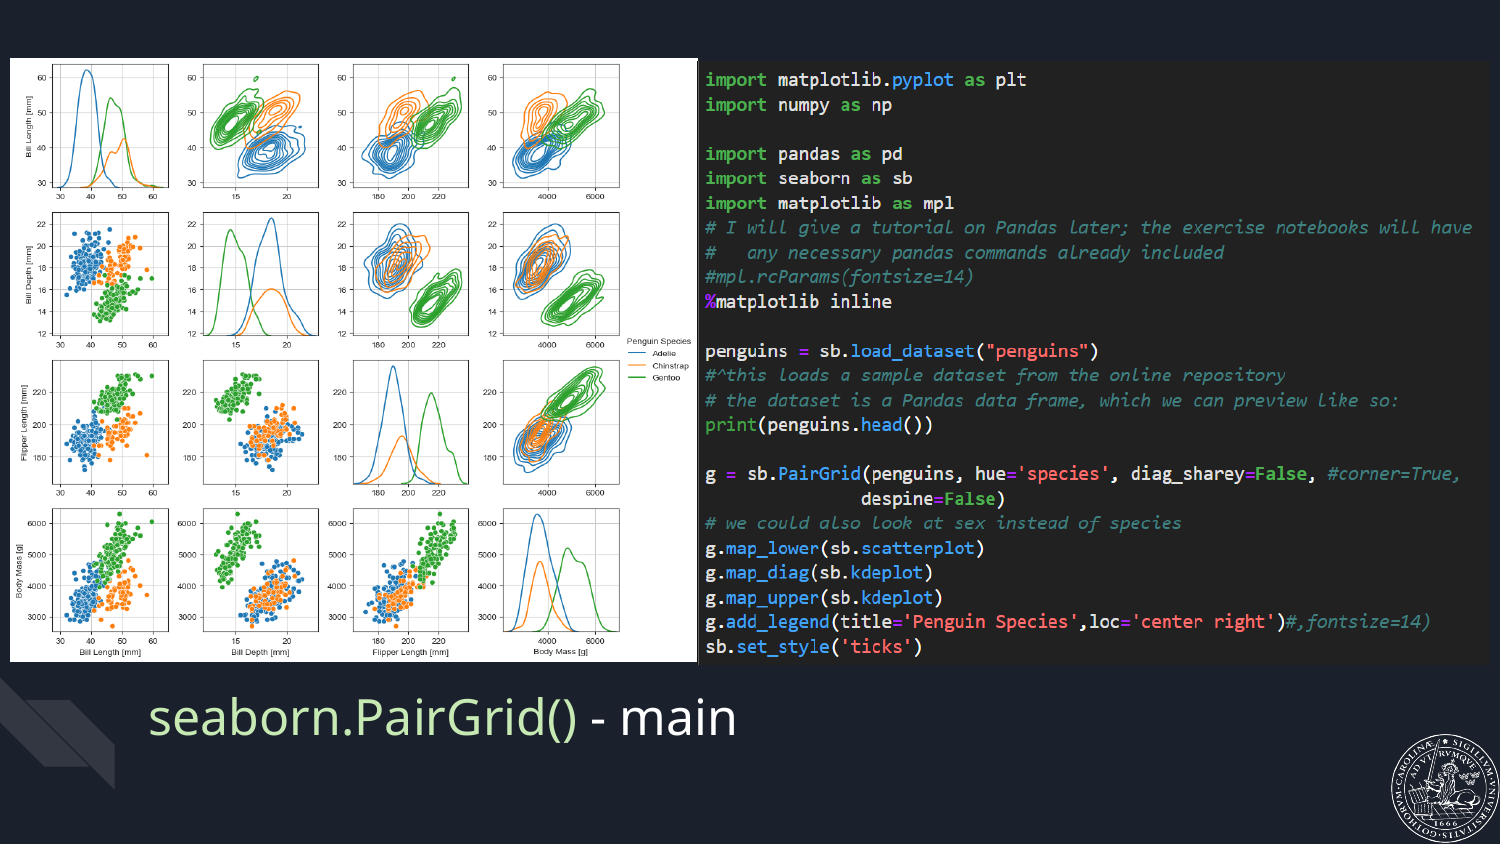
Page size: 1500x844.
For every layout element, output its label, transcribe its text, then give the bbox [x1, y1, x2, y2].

picture [1382, 724, 1500, 844]
list seaborn.PairGrid() - main [133, 688, 1272, 775]
picture [10, 58, 1490, 665]
